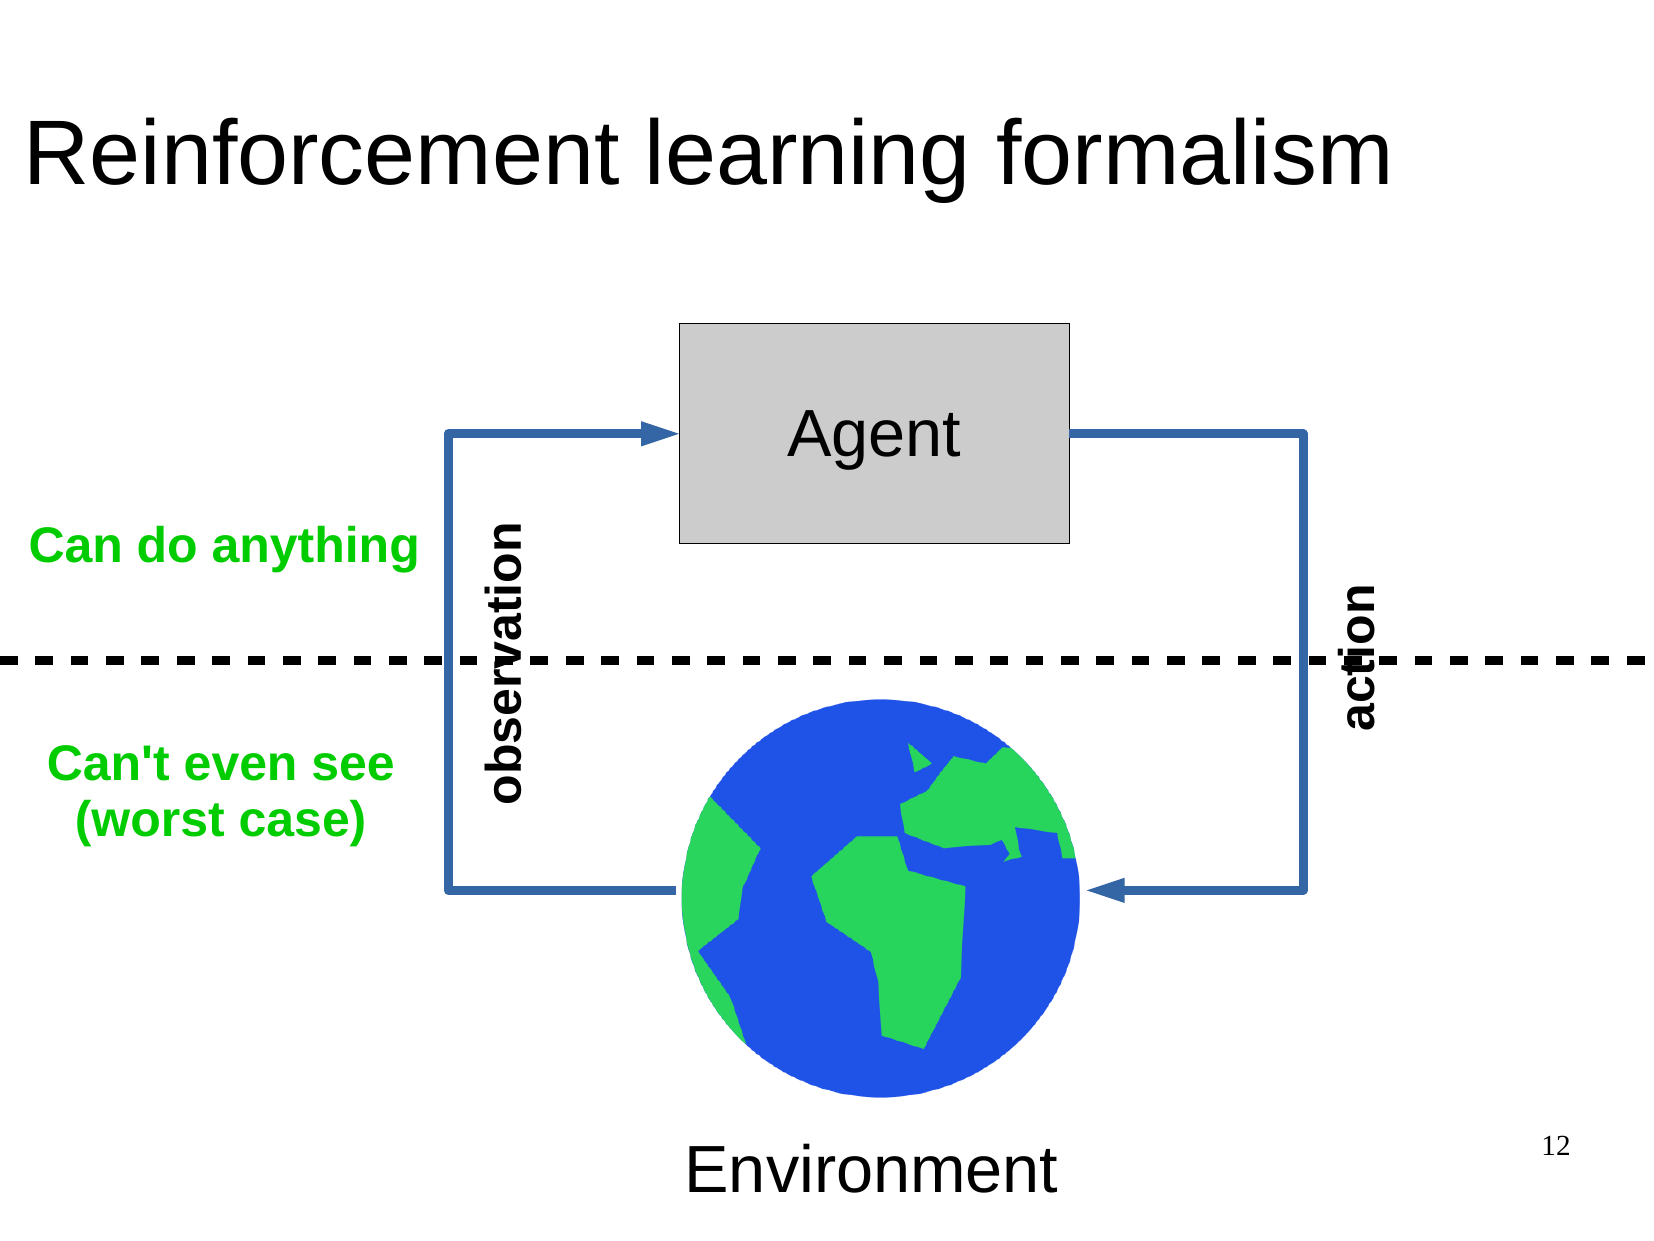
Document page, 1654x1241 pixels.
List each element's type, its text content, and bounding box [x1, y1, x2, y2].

text_box Can't even see (worst case) [0, 728, 522, 856]
title Reinforcement learning formalism [23, 49, 1512, 257]
text_box Environment [600, 1124, 1143, 1214]
text_box Agent [679, 323, 1070, 544]
text_box action [1321, 569, 1393, 747]
text_box observation [468, 581, 540, 821]
text_box Can do anything [13, 509, 636, 581]
picture [555, 654, 1206, 1142]
